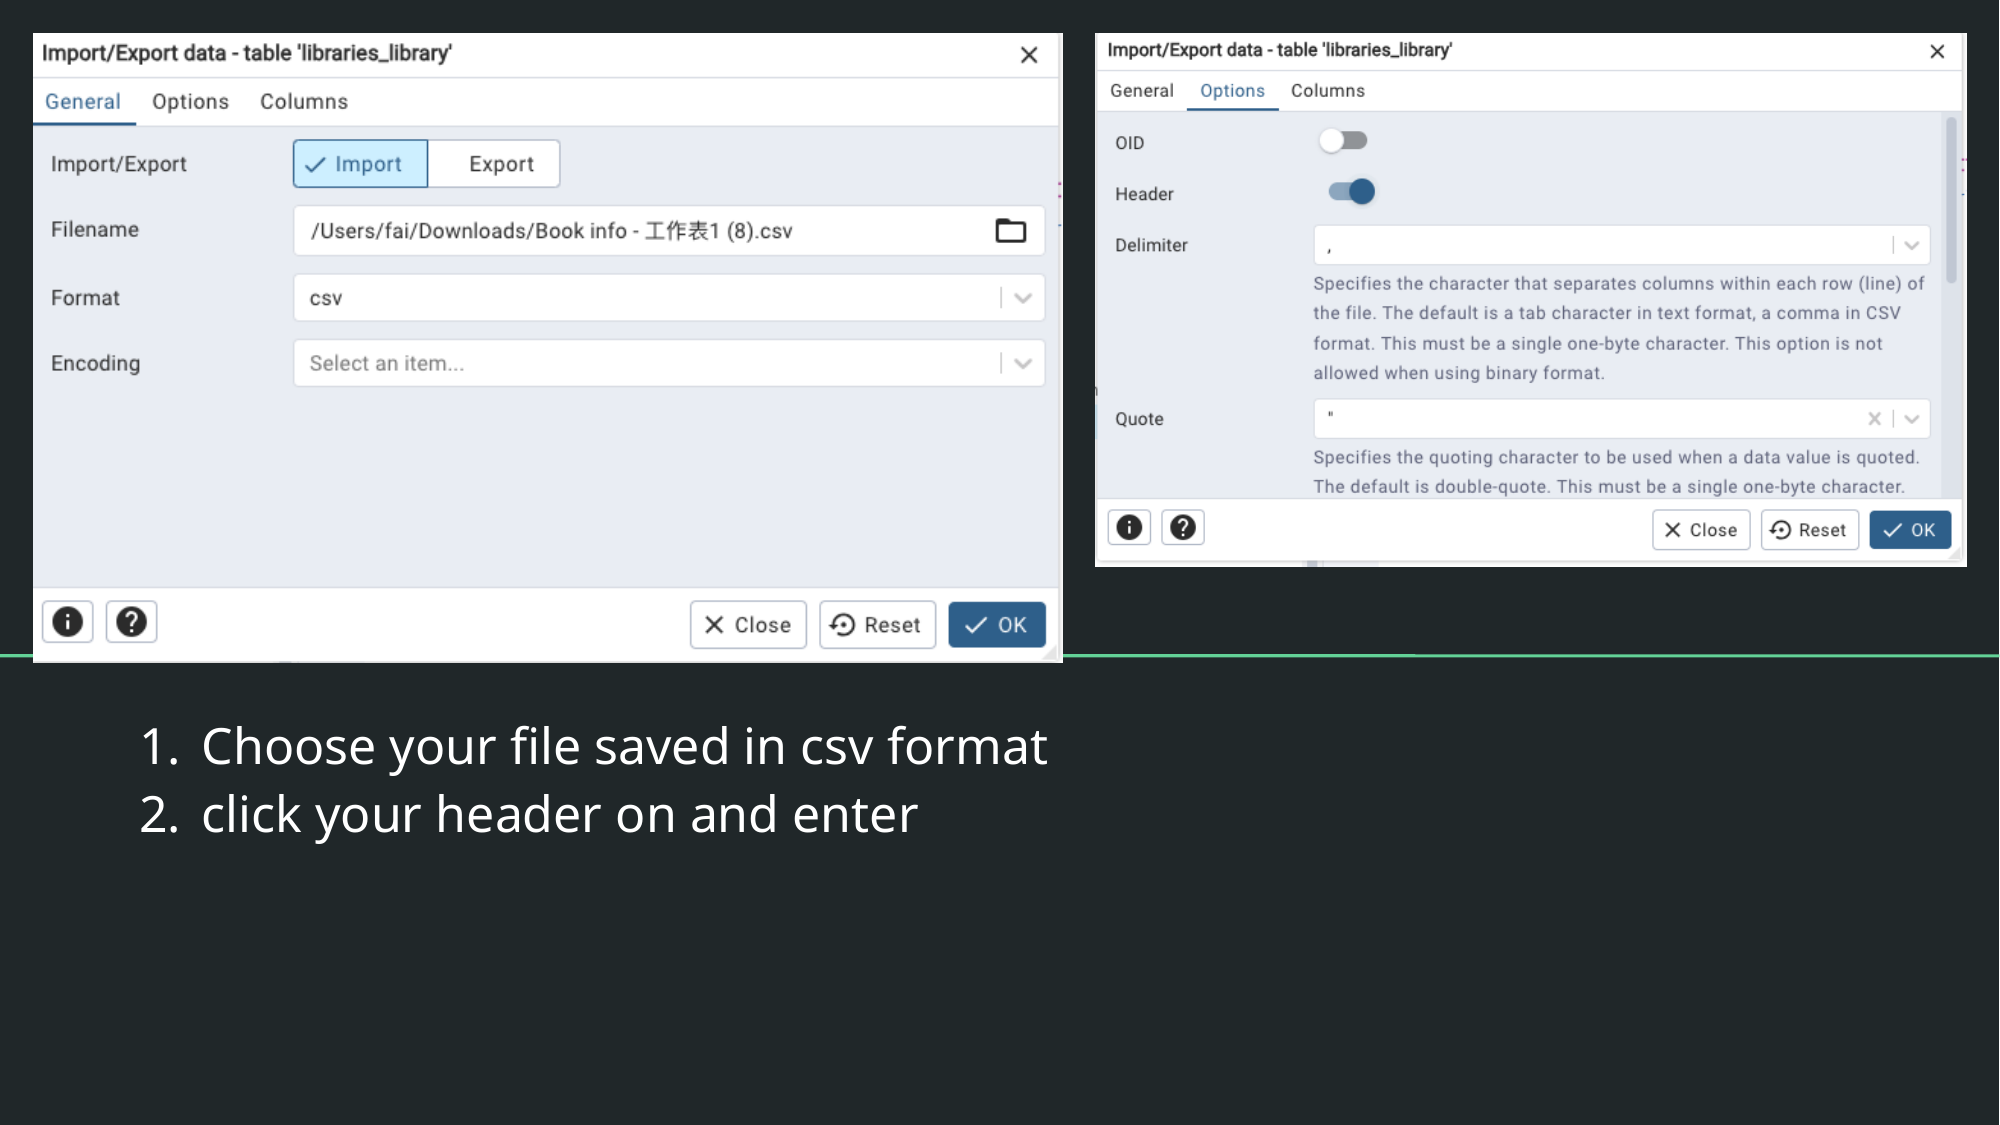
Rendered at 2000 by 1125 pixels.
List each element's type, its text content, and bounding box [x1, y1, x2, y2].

picture [33, 33, 1063, 663]
subtitle Choose your file saved in csv format click your header on and enter [111, 696, 1888, 1047]
picture [1095, 33, 1967, 567]
